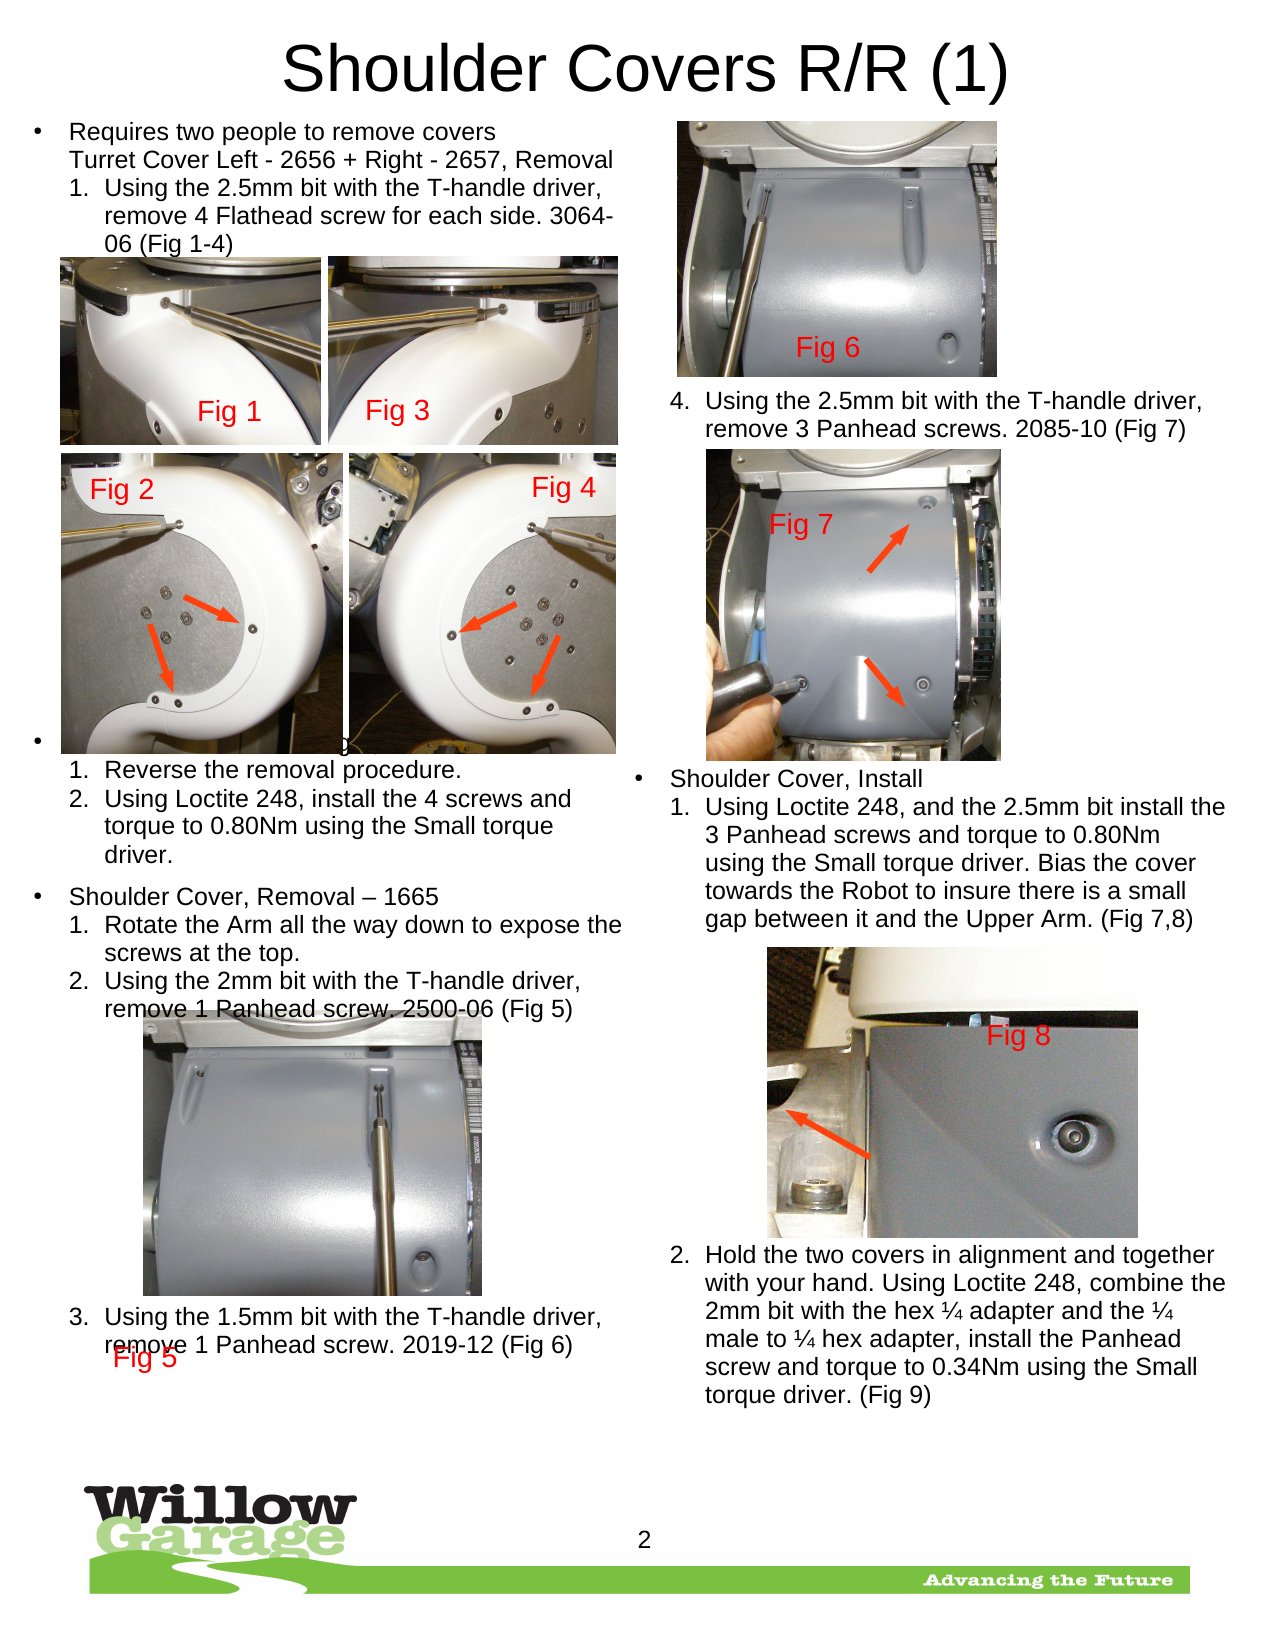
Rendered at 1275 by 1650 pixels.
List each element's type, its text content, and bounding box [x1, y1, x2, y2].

text_box Fig 3 [350, 386, 462, 434]
text_box Fig 1 [182, 387, 294, 436]
picture [61, 453, 343, 754]
text_box Fig 8 [971, 1011, 1069, 1060]
text_box Fig 2 [74, 465, 173, 514]
list Using the 2.5mm bit with the T-handle driver, remove 3 Panhead screws. 2085-10 (Fig 7) Shoulder Cover, Install Using Loctite 248, and the 2.5mm bit install the 3 Panhead screws and torque to 0.80Nm using the Small torque driver. Bias the cover towards the Robot to insure there is a small gap between it and the Upper Arm. (Fig 7,8) Hold the two covers in alignment and together with your hand. Using Loctite 248, combine the 2mm bit with the hex ¼ adapter and the ¼ male to ¼ hex adapter, install the Panhead screw and torque to 0.34Nm using the Small torque driver. (Fig 9) [634, 386, 1228, 1650]
text_box Fig 5 [97, 1333, 199, 1389]
title Shoulder Covers R/R (1) [94, 16, 1200, 120]
picture [84, 1484, 634, 1594]
text_box Fig 7 [754, 501, 866, 549]
picture [60, 257, 321, 445]
picture [677, 121, 997, 377]
picture [349, 453, 616, 754]
text_box Fig 4 [516, 463, 615, 512]
list Requires two people to remove covers Turret Cover Left - 2656 + Right - 2657, Removal Using the 2.5mm bit with the T-handle driver, remove 4 Flathead screw for each side. 3064-06 (Fig 1-4) Turret Cover Left and Right, Install Reverse the removal procedure. Using Loctite 248, install the 4 screws and torque to 0.80Nm using the Small torque driver. Shoulder Cover, Removal – 1665 Rotate the Arm all the way down to expose the screws at the top. Using the 2mm bit with the T-handle driver, remove 1 Panhead screw. 2500-06 (Fig 5) Using the 1.5mm bit with the T-handle driver, remove 1 Panhead screw. 2019-12 (Fig 6) [33, 117, 627, 1359]
text_box Fig 6 [780, 323, 893, 372]
picture [328, 256, 618, 445]
